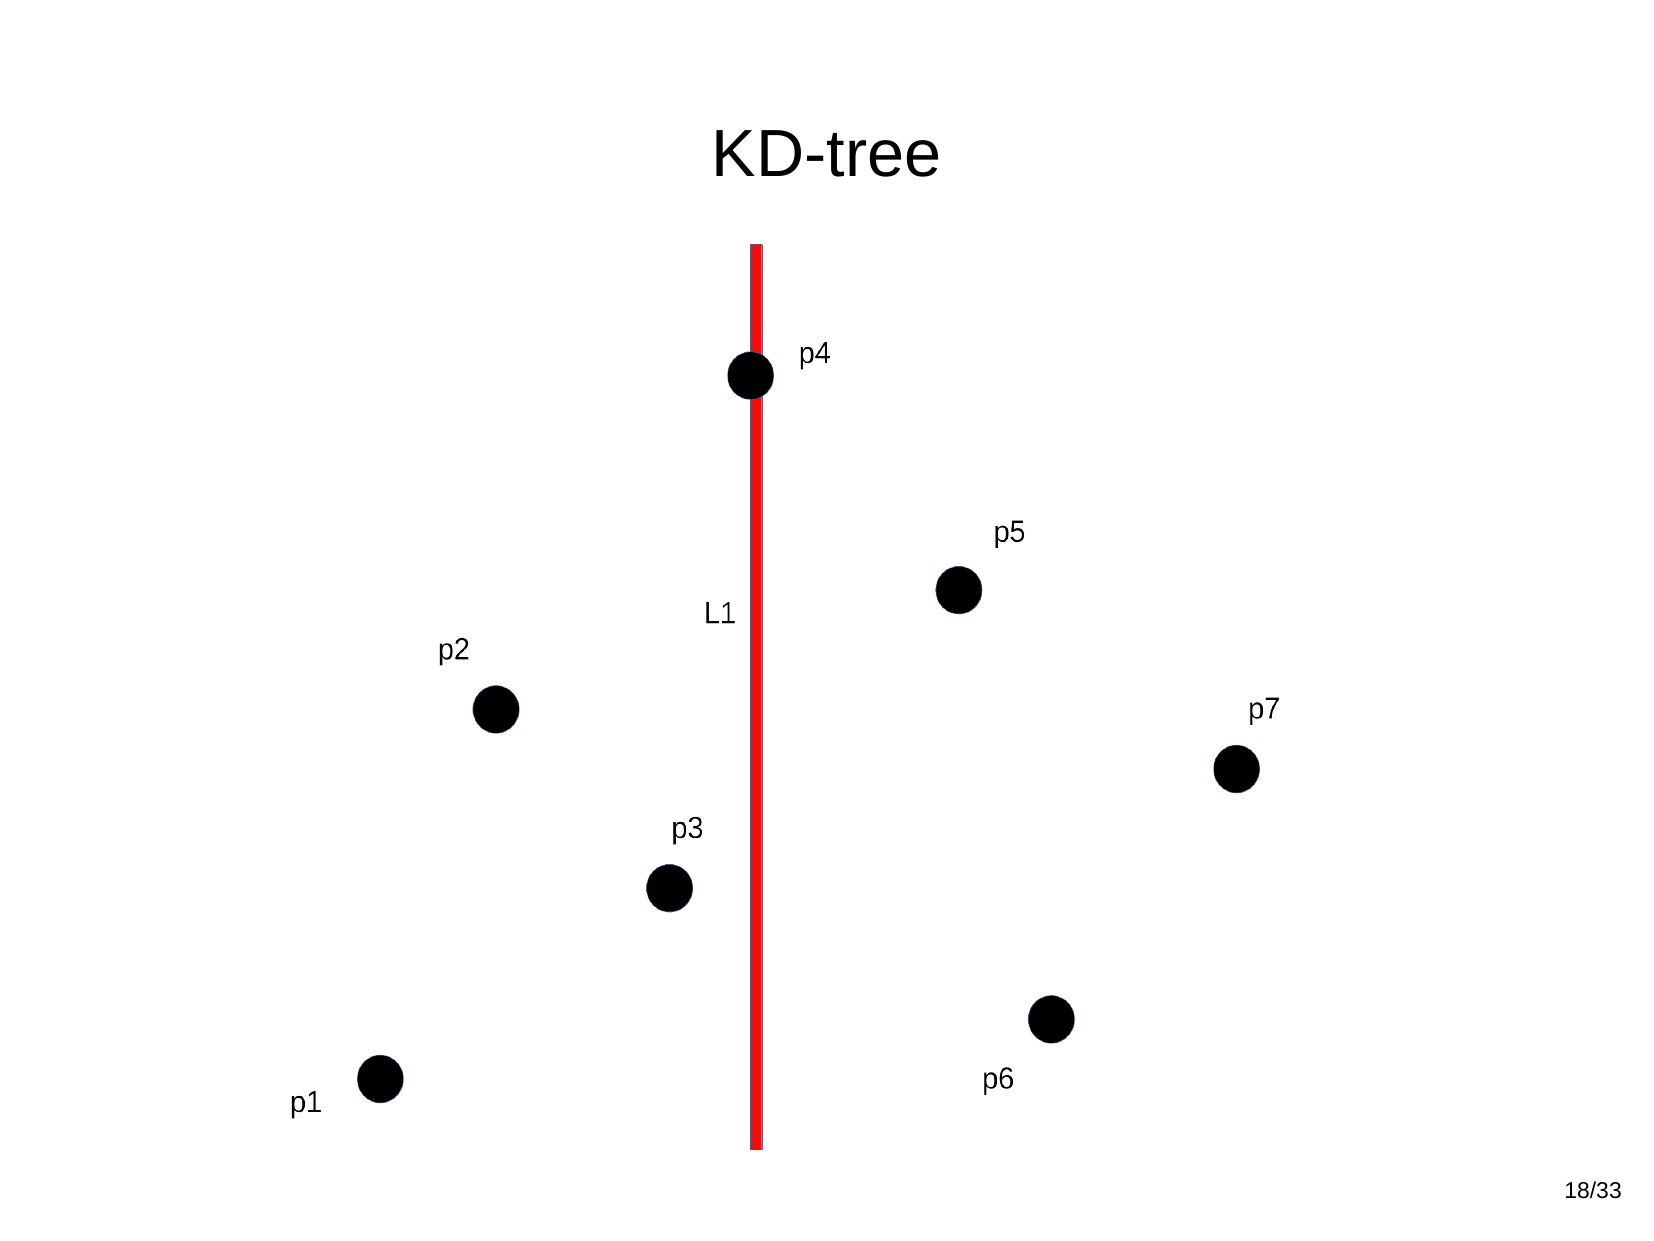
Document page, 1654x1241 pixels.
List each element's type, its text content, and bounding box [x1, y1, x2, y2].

title KD-tree [82, 49, 1571, 257]
text_box 18/33 [1549, 1170, 1637, 1211]
picture [160, 244, 1442, 1150]
